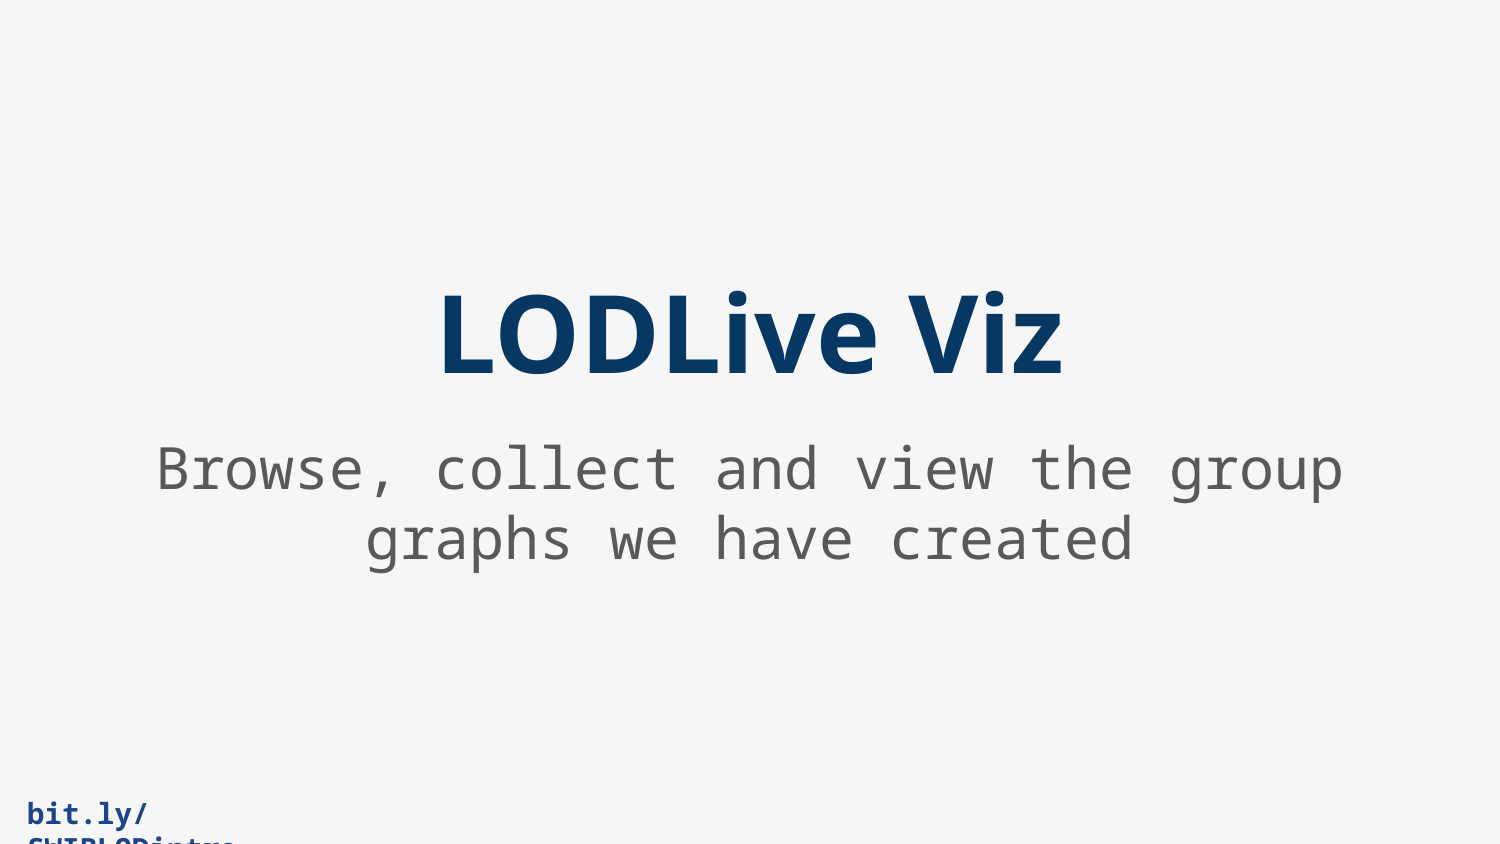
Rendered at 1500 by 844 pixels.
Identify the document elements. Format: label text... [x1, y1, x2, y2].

title LODLive Viz [51, 260, 1449, 411]
subtitle Browse, collect and view the group graphs we have created [51, 416, 1449, 584]
